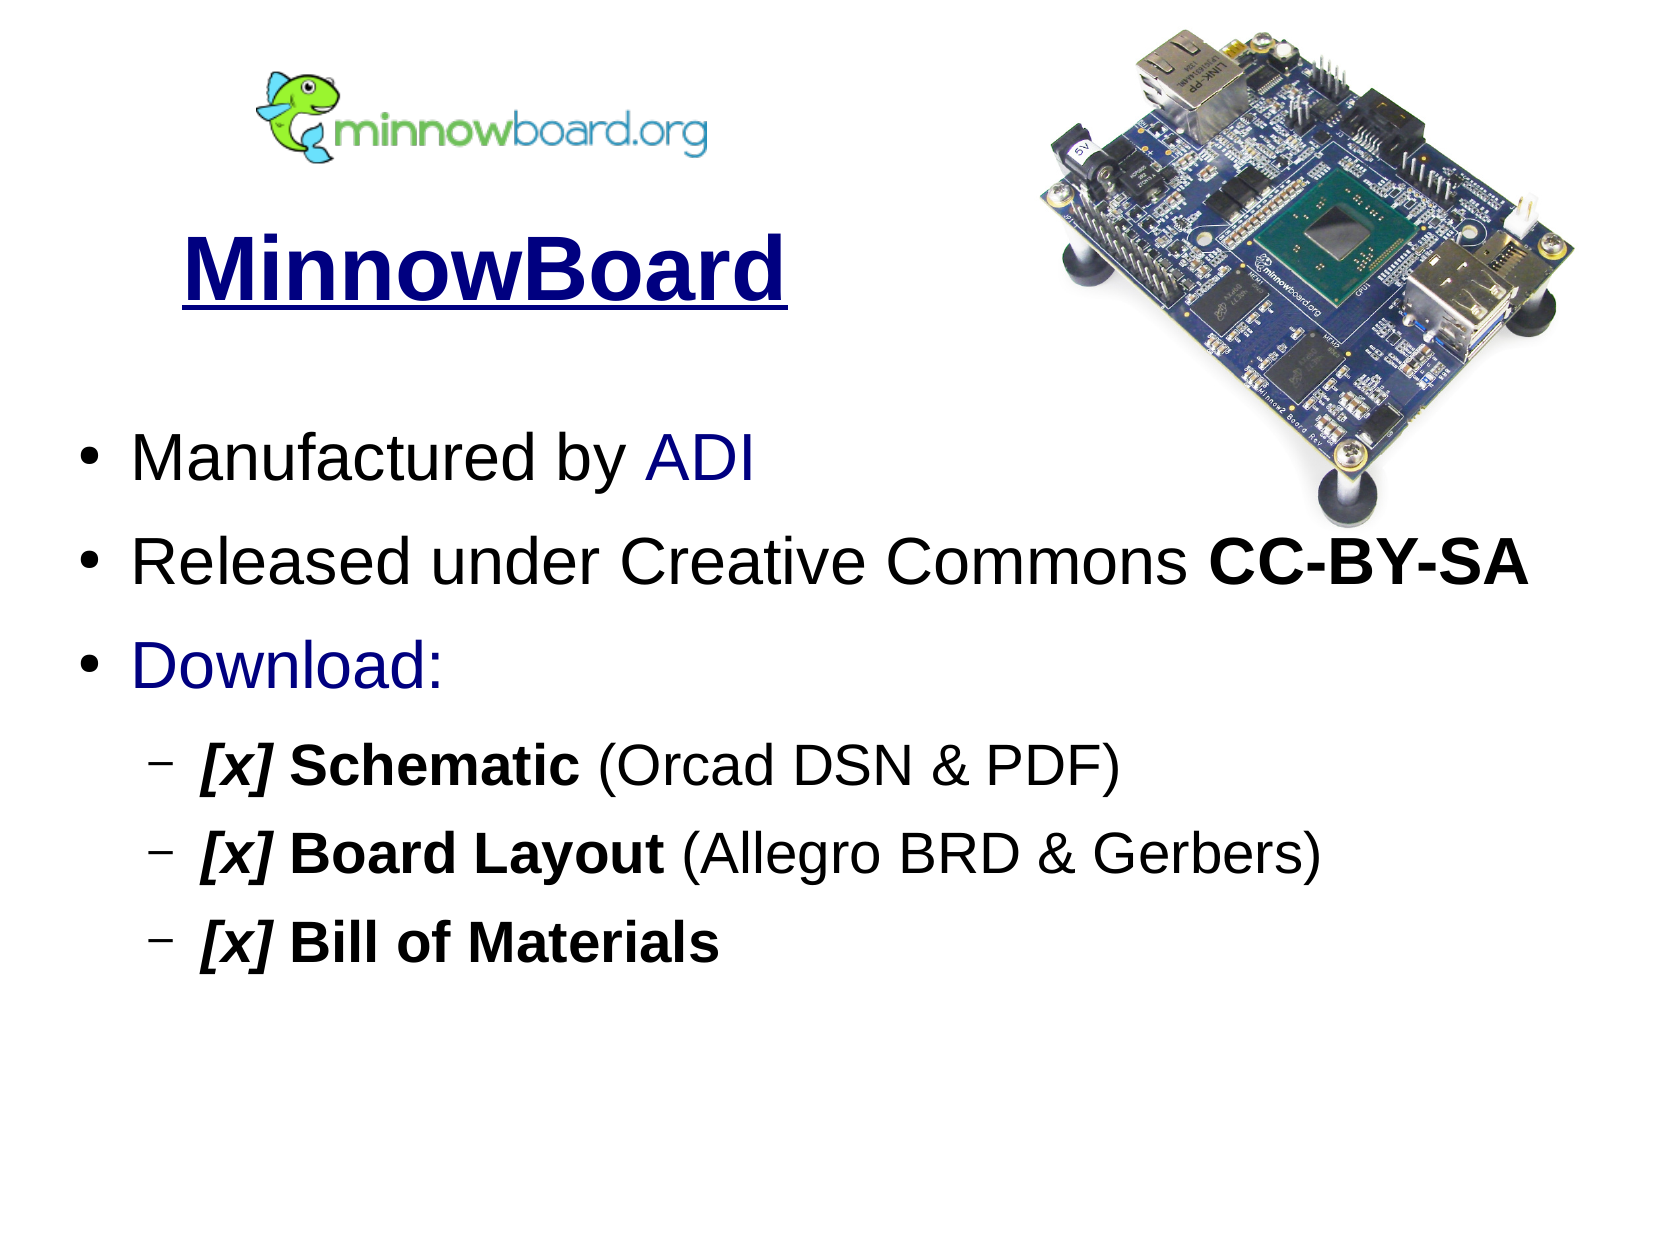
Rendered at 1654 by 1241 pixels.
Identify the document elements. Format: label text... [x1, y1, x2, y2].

picture [256, 61, 707, 168]
picture [940, 0, 1616, 419]
list Manufactured by ADI Released under Creative Commons CC-BY-SA Download: [x] Schematic (Orcad DSN & PDF) [x] Board Layout (Allegro BRD & Gerbers) [x] Bill of Materials [60, 419, 1654, 1241]
title MinnowBoard [0, 0, 1230, 353]
